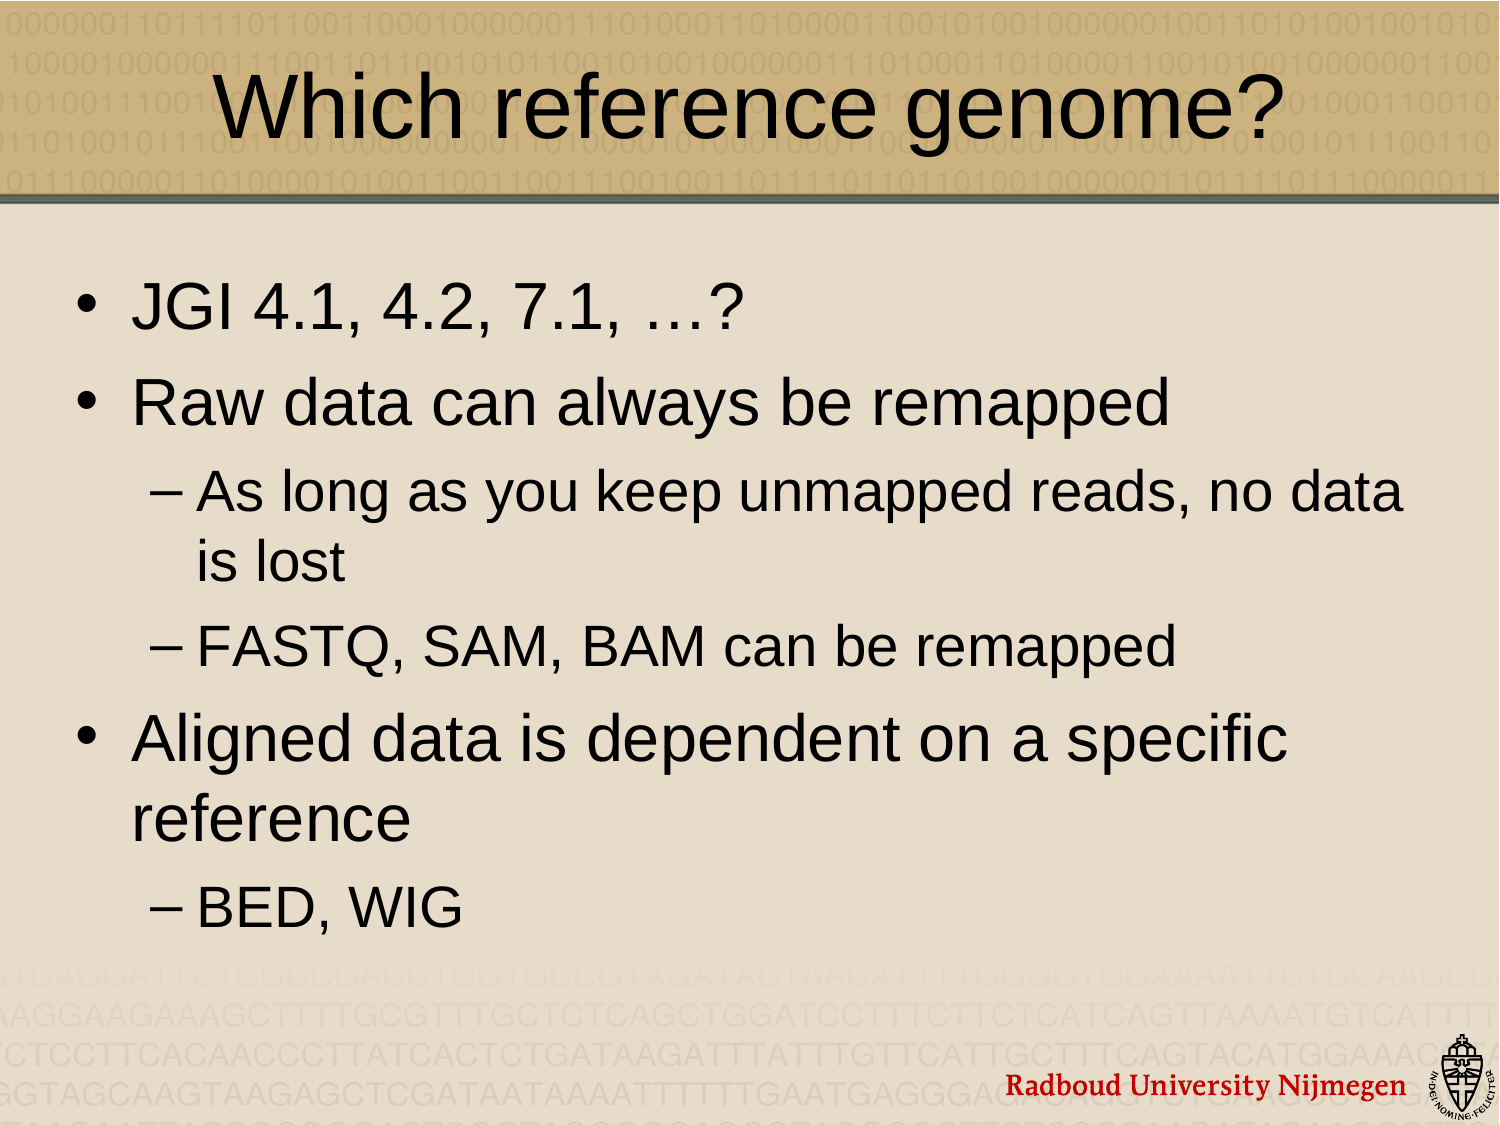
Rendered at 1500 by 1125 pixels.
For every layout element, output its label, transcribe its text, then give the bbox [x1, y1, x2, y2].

list JGI 4.1, 4.2, 7.1, …? Raw data can always be remapped As long as you keep unmapped reads, no data is lost FASTQ, SAM, BAM can be remapped Aligned data is dependent on a specific reference BED, WIG [75, 262, 1426, 1006]
title Which reference genome? [75, 7, 1425, 196]
picture [0, 1, 1500, 1125]
